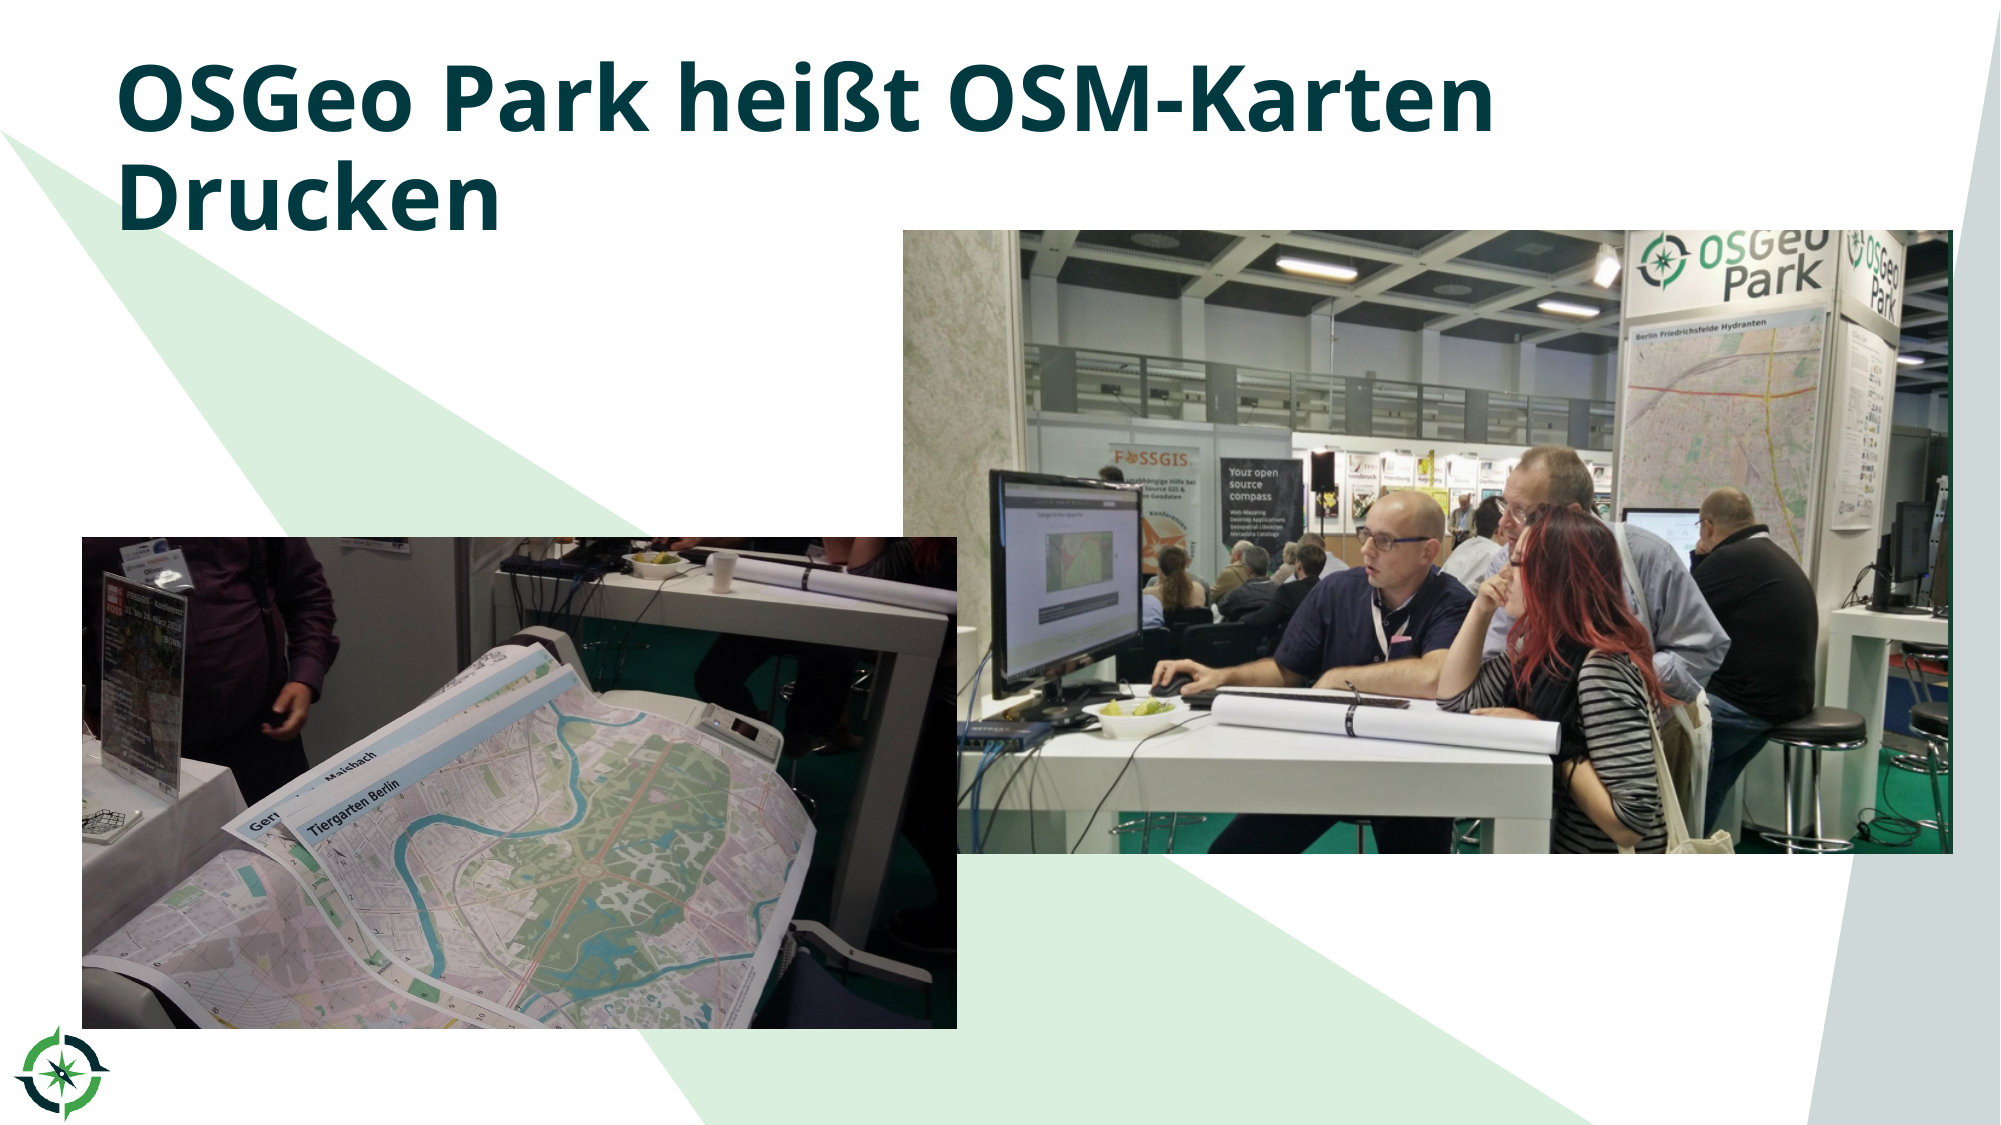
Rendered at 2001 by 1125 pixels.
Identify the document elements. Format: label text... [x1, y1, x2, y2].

title OSGeo Park heißt OSM-Karten Drucken [99, 44, 1900, 233]
picture [12, 230, 1953, 1123]
